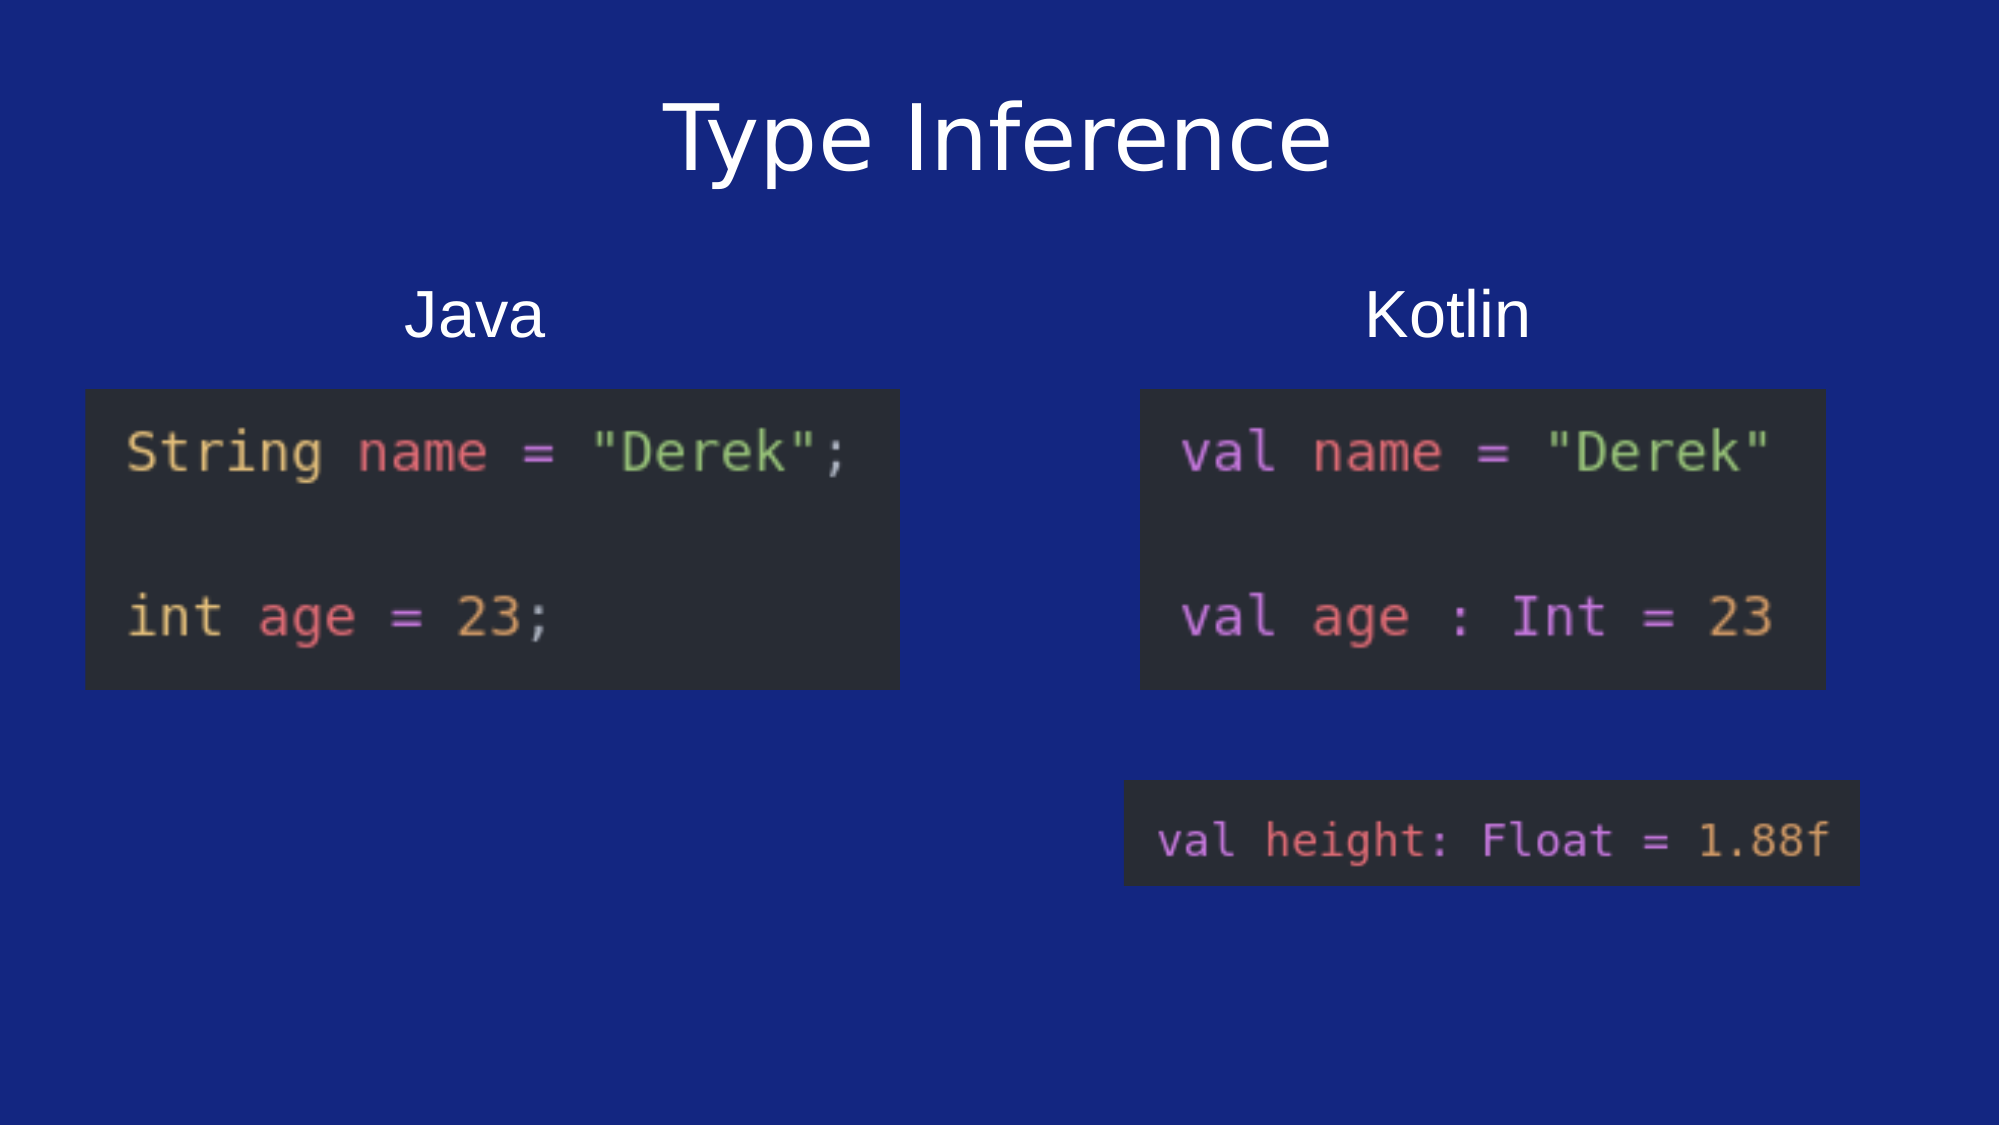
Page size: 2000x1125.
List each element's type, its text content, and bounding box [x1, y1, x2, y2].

picture [1140, 389, 1826, 691]
text_box Kotlin [1350, 270, 2000, 360]
picture [1123, 780, 1861, 886]
text_box Java [390, 270, 1126, 360]
title Type Inference [99, 44, 1900, 233]
picture [85, 389, 901, 691]
